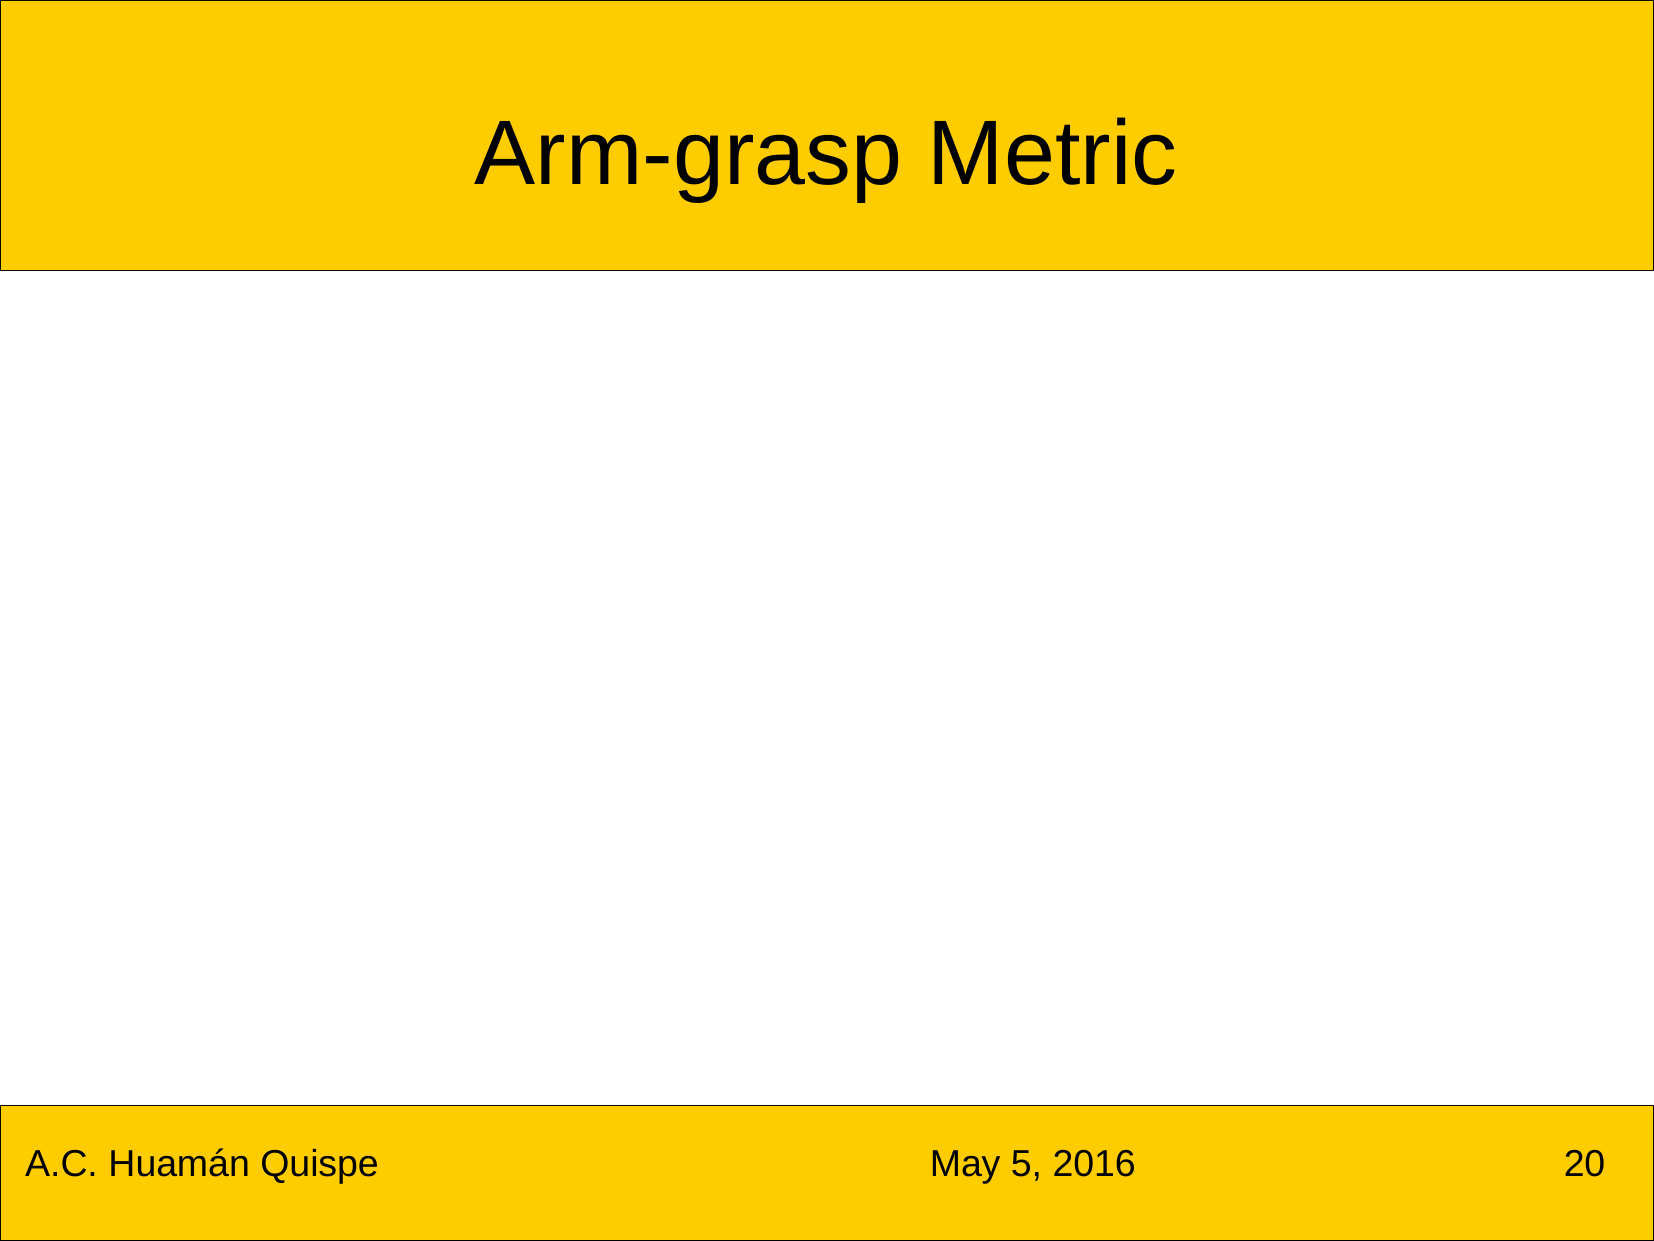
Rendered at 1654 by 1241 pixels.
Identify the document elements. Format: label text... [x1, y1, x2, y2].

title Arm-grasp Metric [82, 49, 1571, 257]
